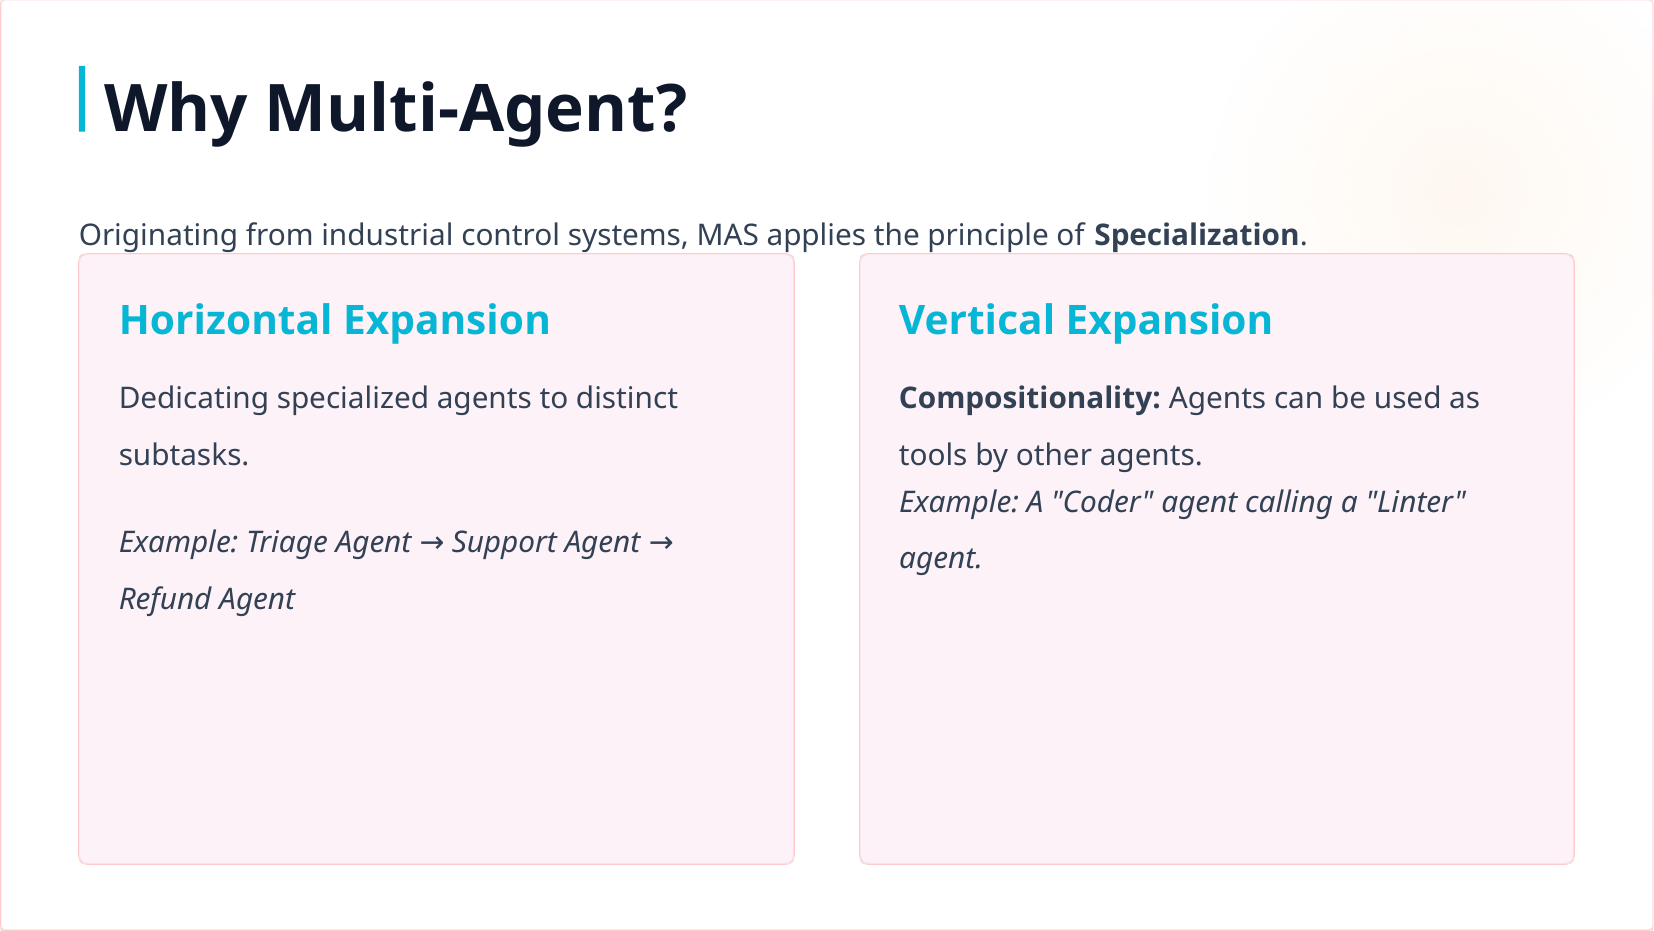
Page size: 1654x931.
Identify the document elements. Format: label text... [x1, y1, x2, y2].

text_box Dedicating specialized agents to distinct subtasks. [118, 358, 755, 472]
text_box Horizontal Expansion [118, 293, 787, 343]
text_box Example: Triage Agent → Support Agent → Refund Agent [118, 501, 755, 616]
text_box Vertical Expansion [899, 293, 1567, 343]
text_box Compositionality: Agents can be used as tools by other agents. [899, 358, 1535, 461]
picture [0, 0, 1654, 931]
text_box Why Multi-Agent? [104, 65, 1649, 145]
text_box Originating from industrial control systems, MAS applies the principle of Specialization. [78, 195, 1575, 252]
text_box [78, 65, 86, 132]
text_box Example: A "Coder" agent calling a "Linter" agent. [899, 461, 1535, 575]
